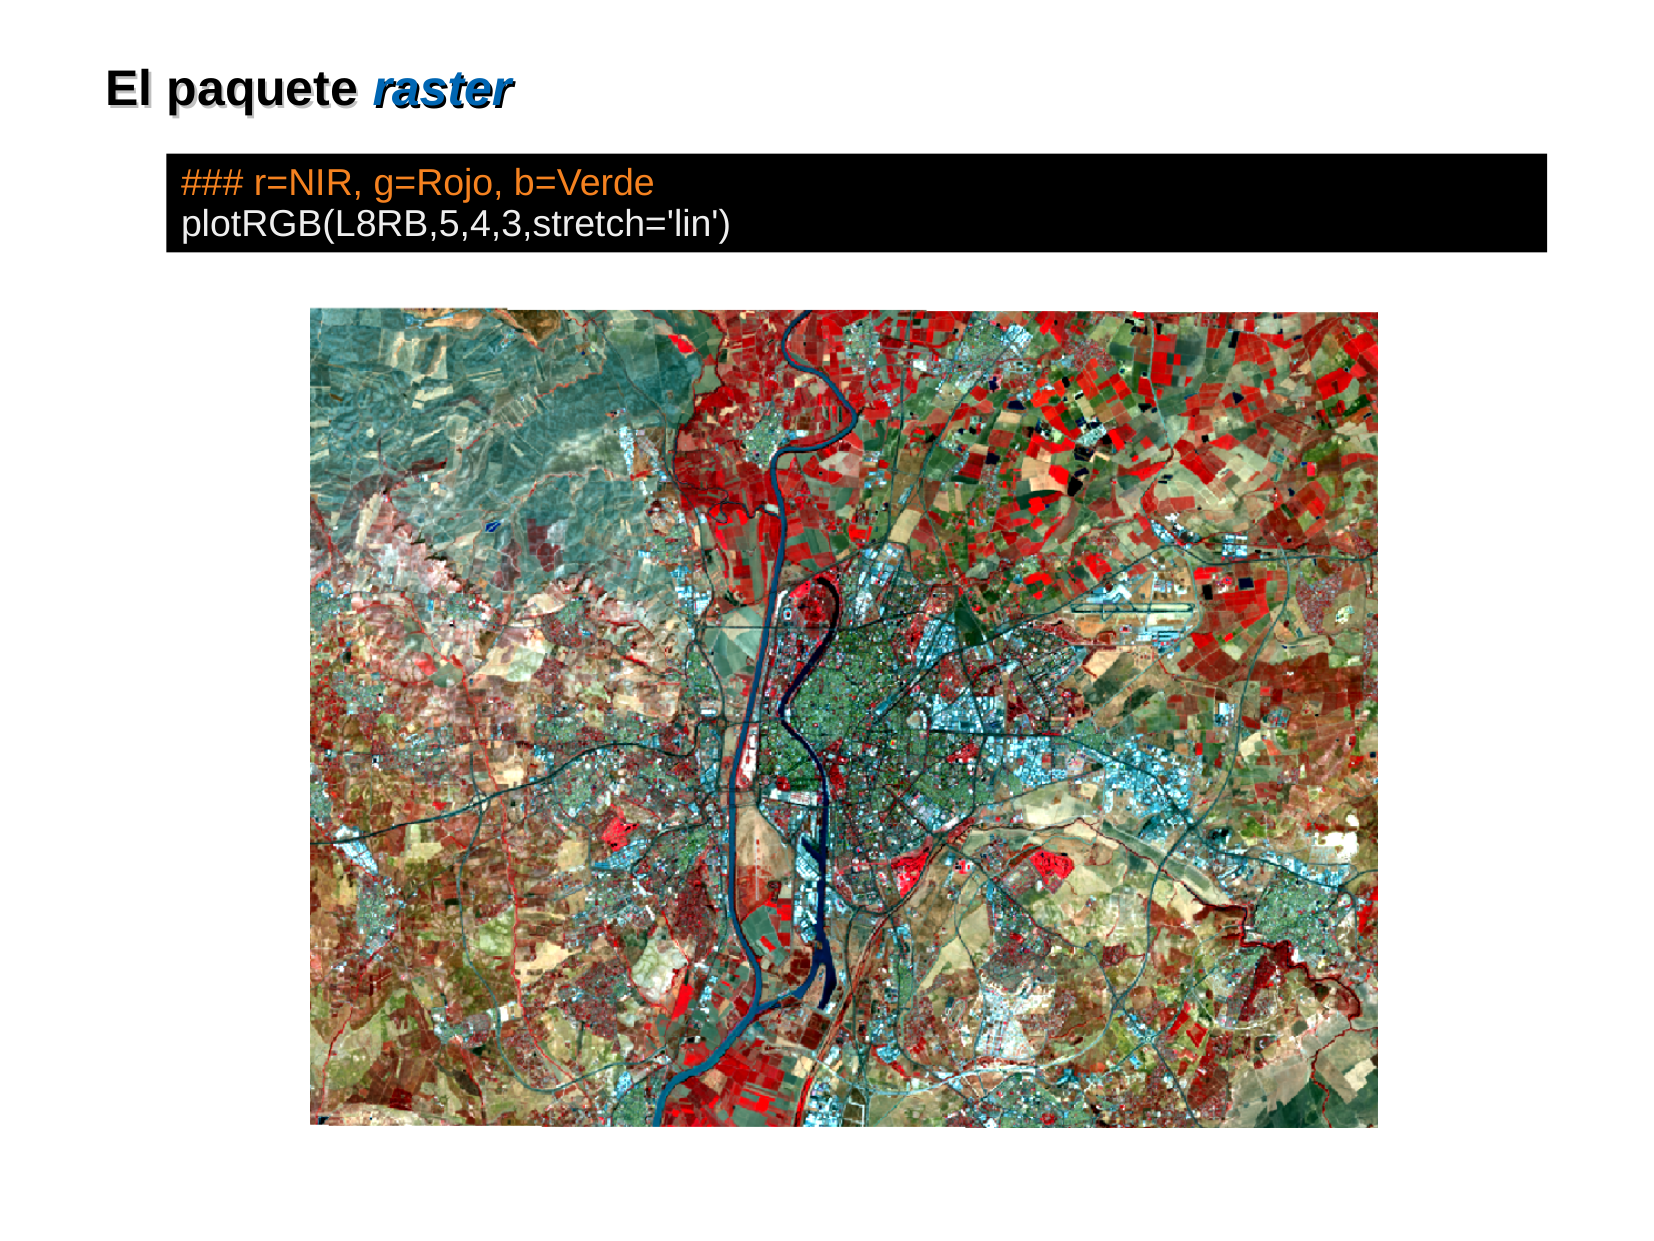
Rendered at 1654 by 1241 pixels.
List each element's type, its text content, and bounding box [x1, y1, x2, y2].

picture [310, 301, 1378, 1128]
text_box ### r=NIR, g=Rojo, b=Verde plotRGB(L8RB,5,4,3,stretch='lin') [166, 153, 1548, 253]
text_box El paquete raster [90, 53, 685, 134]
